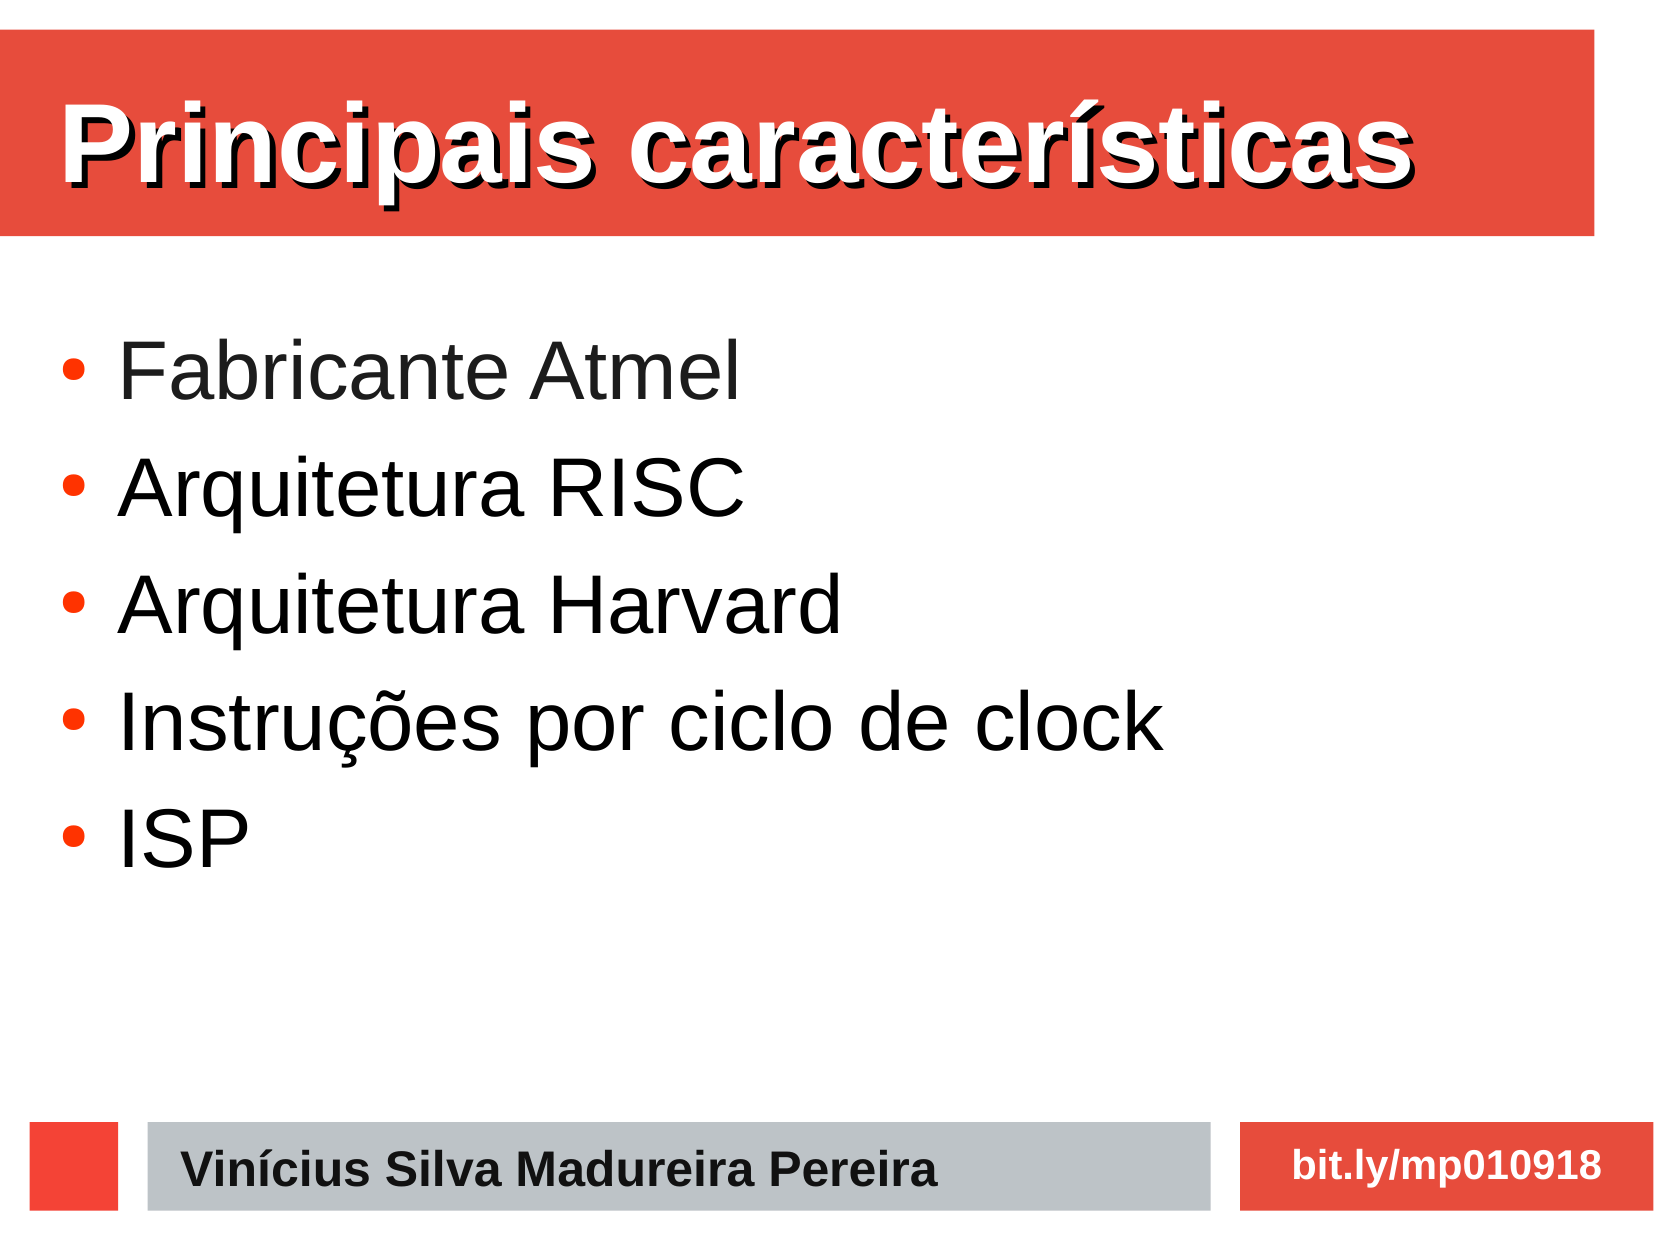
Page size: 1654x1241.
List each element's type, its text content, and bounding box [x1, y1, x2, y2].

list Fabricante Atmel Arquitetura RISC Arquitetura Harvard Instruções por ciclo de clock ISP [59, 324, 1565, 1093]
text_box Vinícius Silva Madureira Pereira [165, 1133, 1170, 1205]
title Principais características [59, 59, 1595, 207]
text_box bit.ly/mp010918 [1228, 1133, 1654, 1205]
